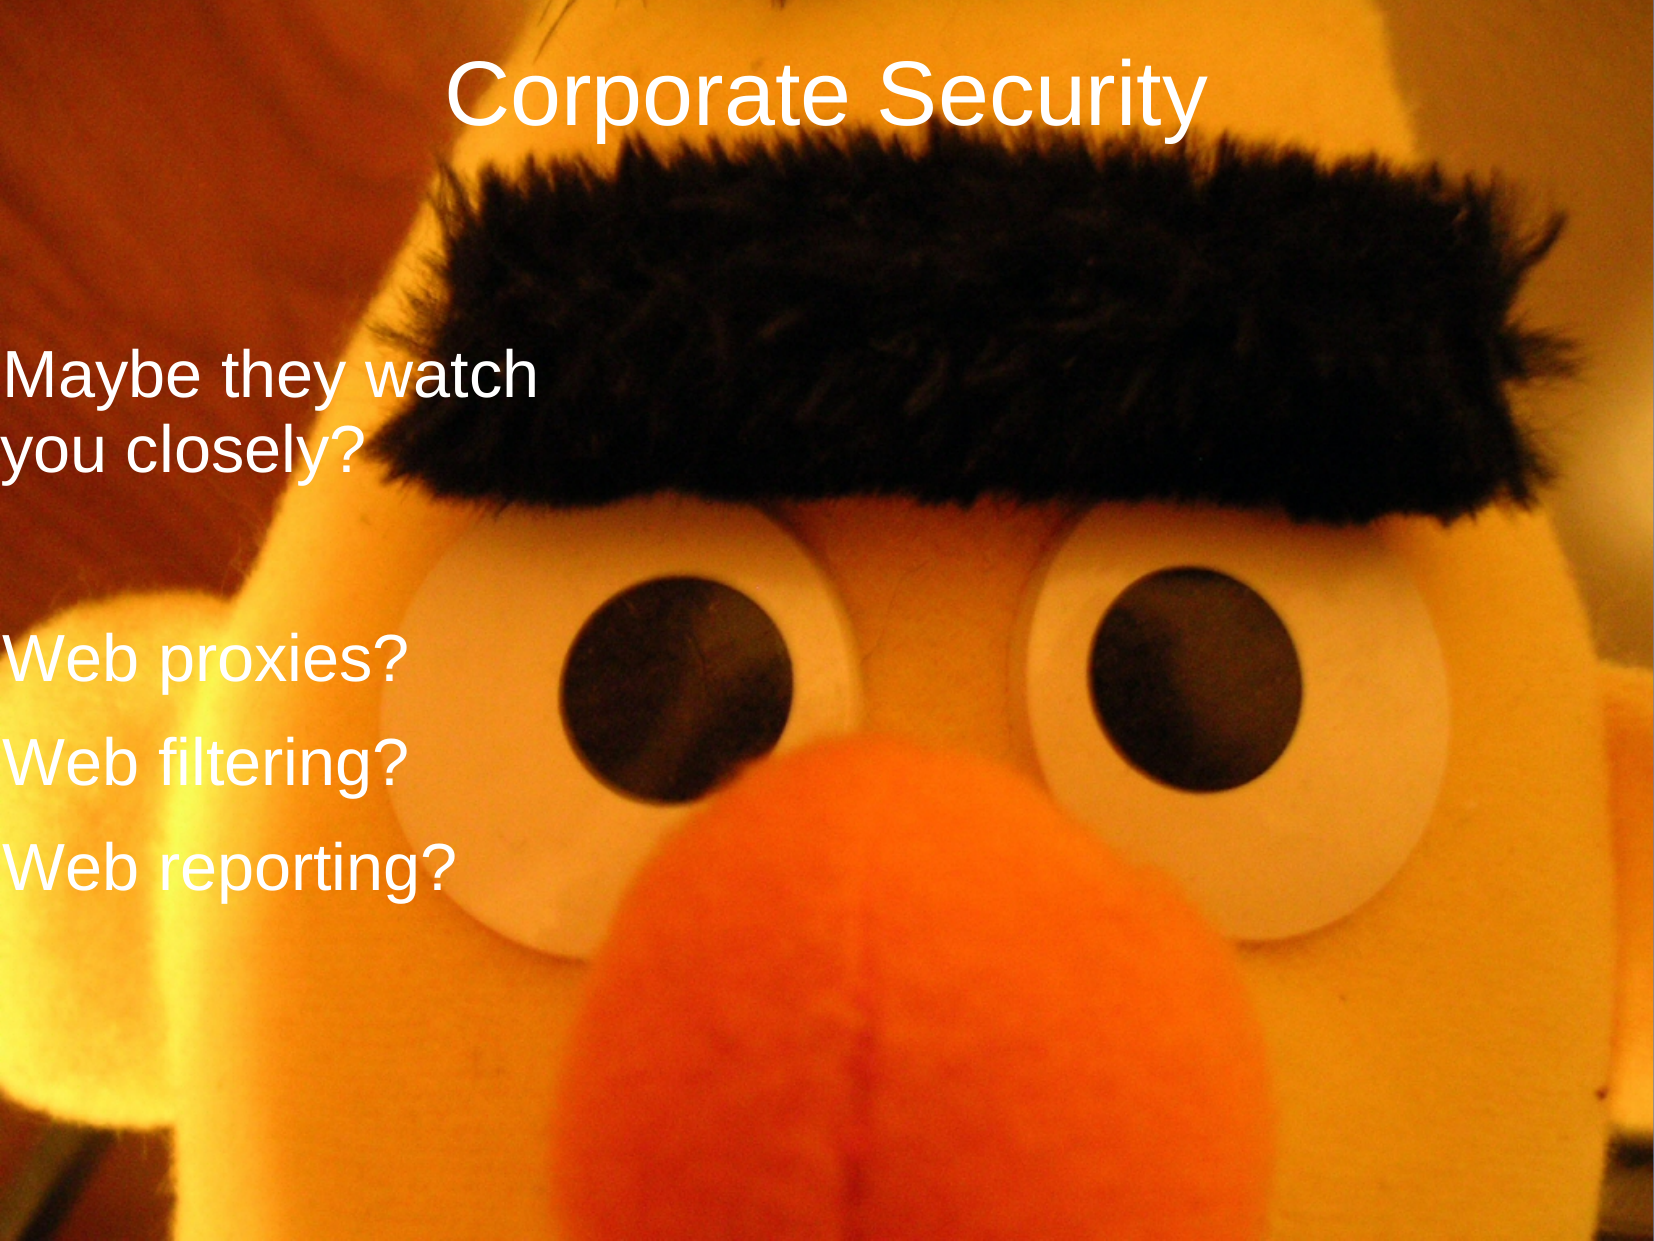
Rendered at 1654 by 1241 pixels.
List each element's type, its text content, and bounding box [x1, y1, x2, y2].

list Maybe they watch you closely? Web proxies? Web filtering? Web reporting? [0, 337, 563, 1142]
picture [0, 0, 1654, 1241]
title Corporate Security [82, 0, 1571, 198]
